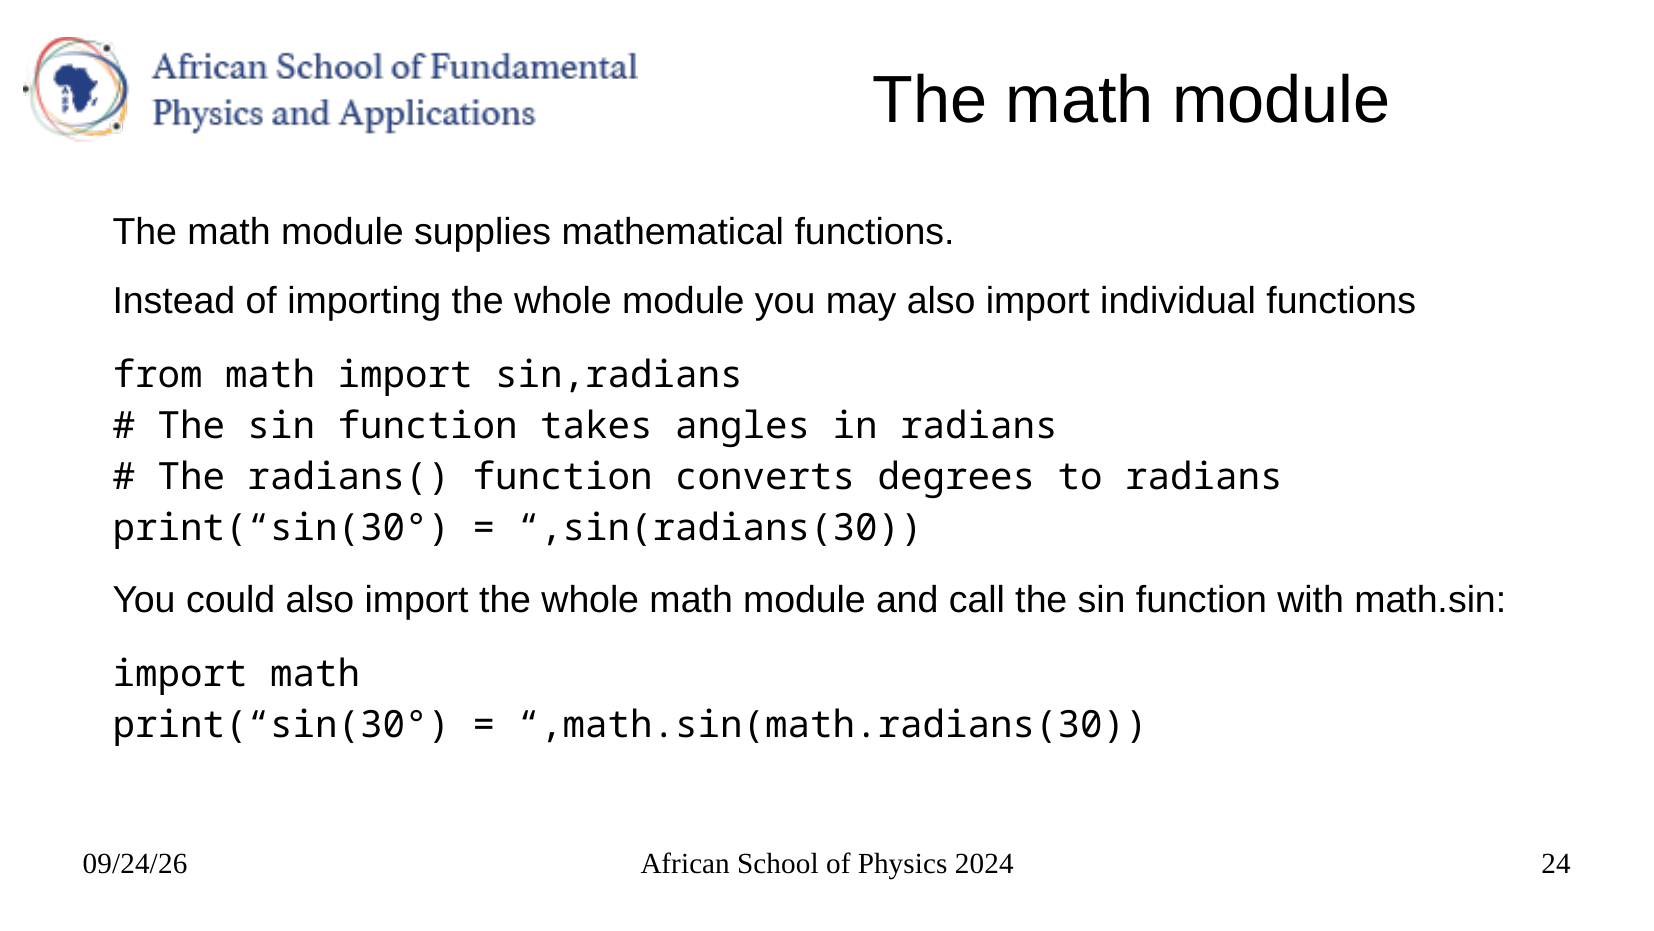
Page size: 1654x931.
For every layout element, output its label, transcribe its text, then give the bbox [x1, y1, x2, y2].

picture [23, 37, 635, 142]
title The math module [635, 21, 1610, 177]
list The math module supplies mathematical functions. Instead of importing the whole module you may also import individual functions from math import sin,radians # The sin function takes angles in radians # The radians() function converts degrees to radians print(“sin(30°) = “,sin(radians(30)) You could also import the whole math module and call the sin function with math.sin: import math print(“sin(30°) = “,math.sin(math.radians(30)) [112, 210, 1601, 751]
